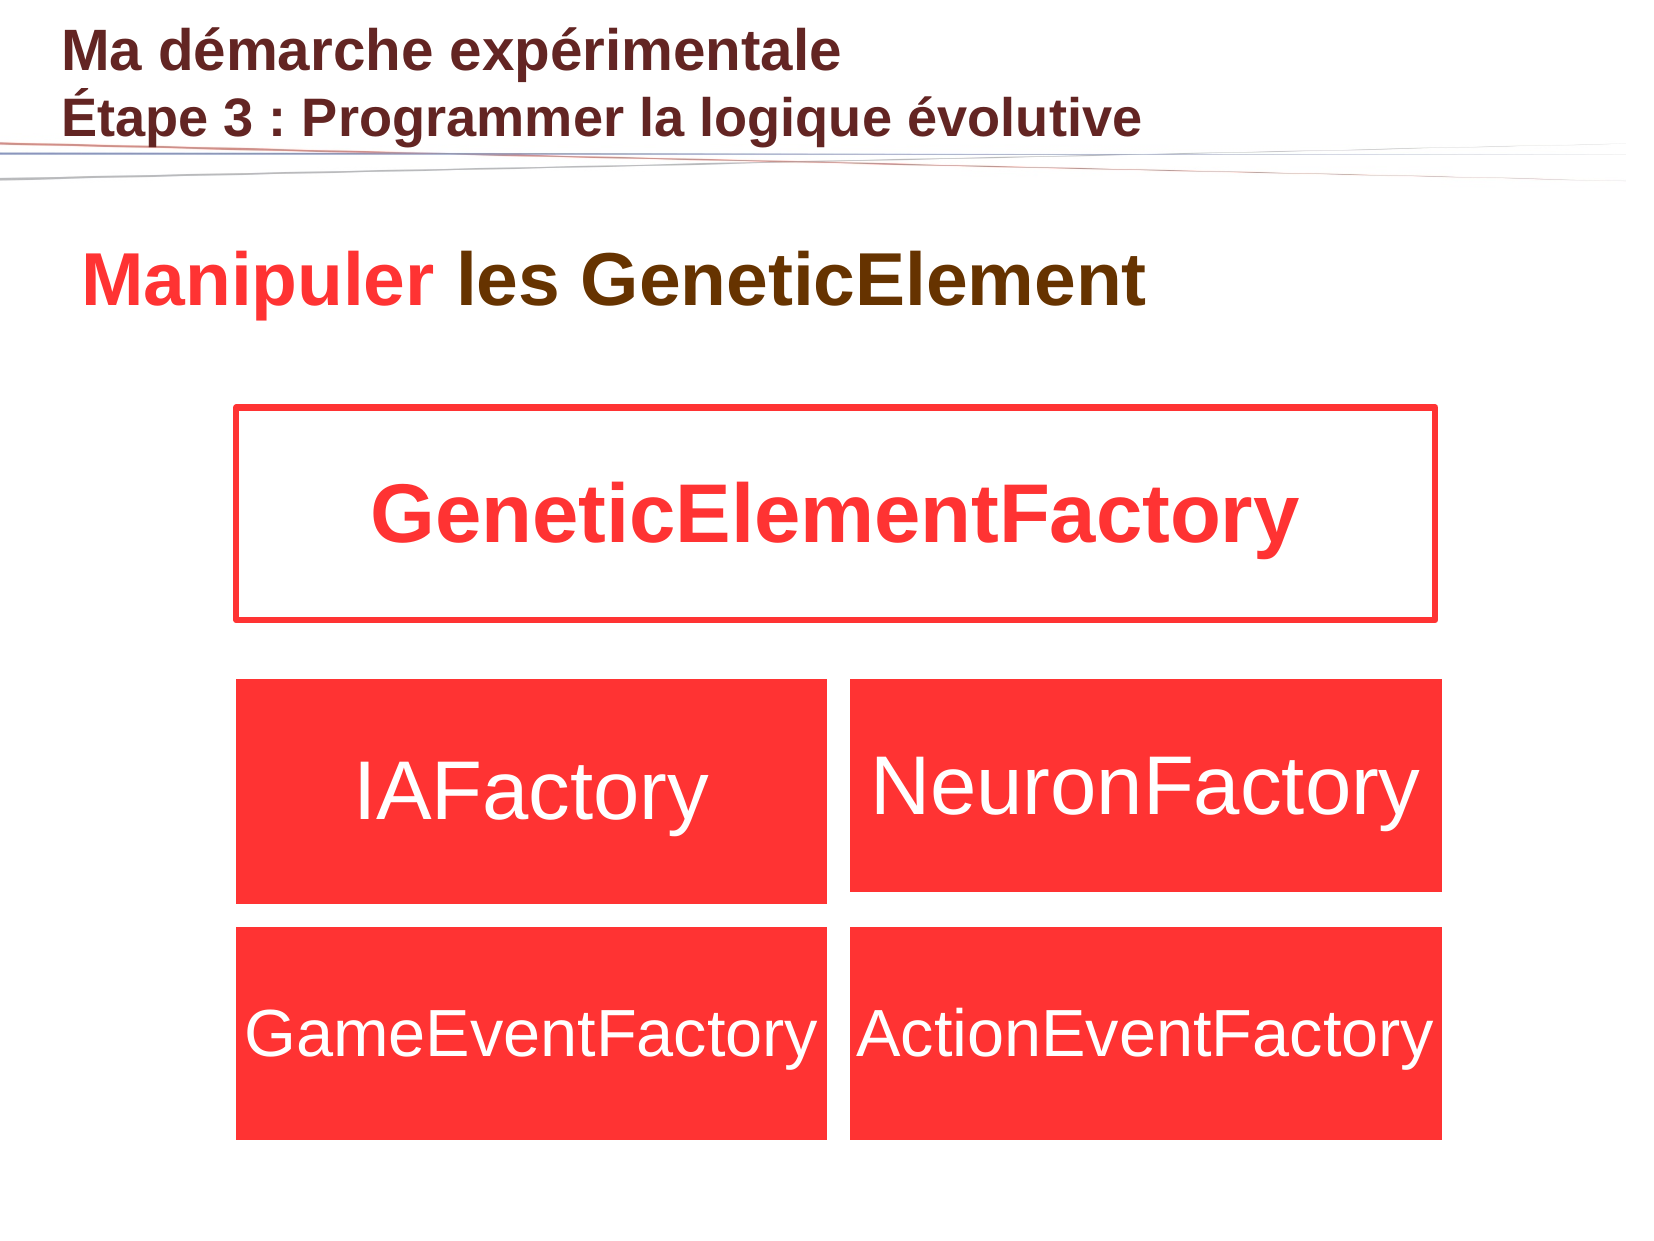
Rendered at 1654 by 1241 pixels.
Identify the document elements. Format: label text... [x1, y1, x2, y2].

title Ma démarche expérimentale Étape 3 : Programmer la logique évolutive [0, 11, 1205, 130]
text_box IAFactory [236, 679, 827, 904]
text_box Manipuler les GeneticElement [66, 230, 1081, 333]
picture [0, 133, 1626, 208]
text_box GeneticElementFactory [236, 407, 1436, 621]
text_box ActionEventFactory [850, 927, 1442, 1140]
text_box NeuronFactory [850, 679, 1442, 892]
text_box GameEventFactory [236, 927, 827, 1140]
